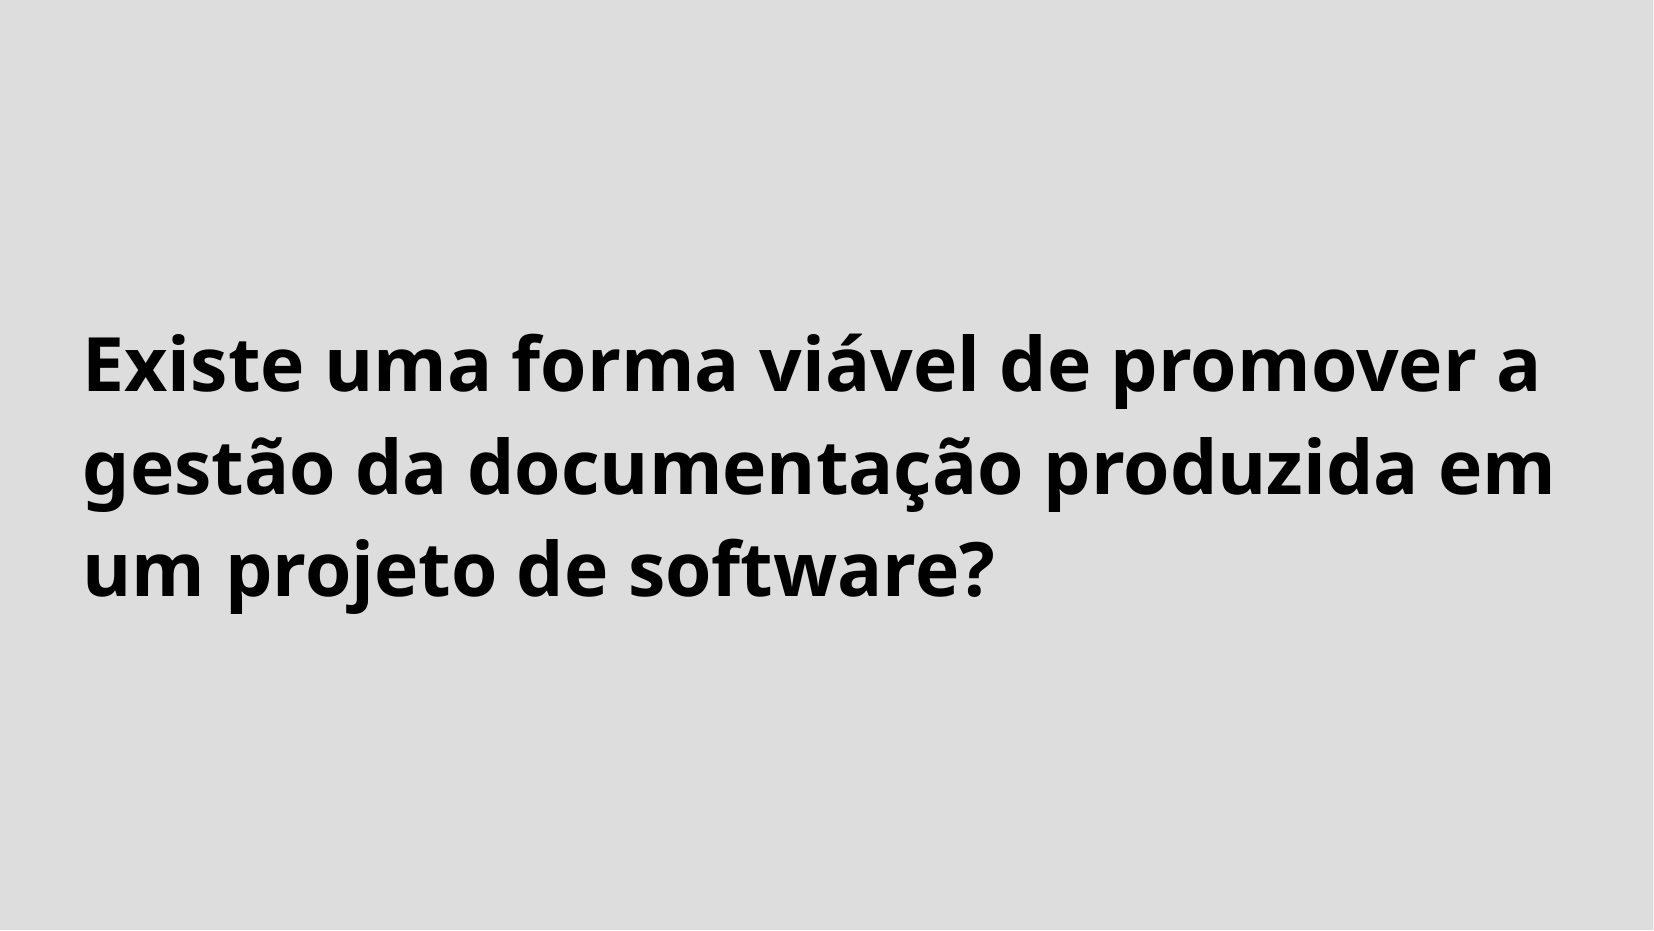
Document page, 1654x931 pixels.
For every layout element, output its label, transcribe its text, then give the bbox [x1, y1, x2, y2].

subtitle Existe uma forma viável de promover a gestão da documentação produzida em um projeto de software? [82, 195, 1571, 735]
